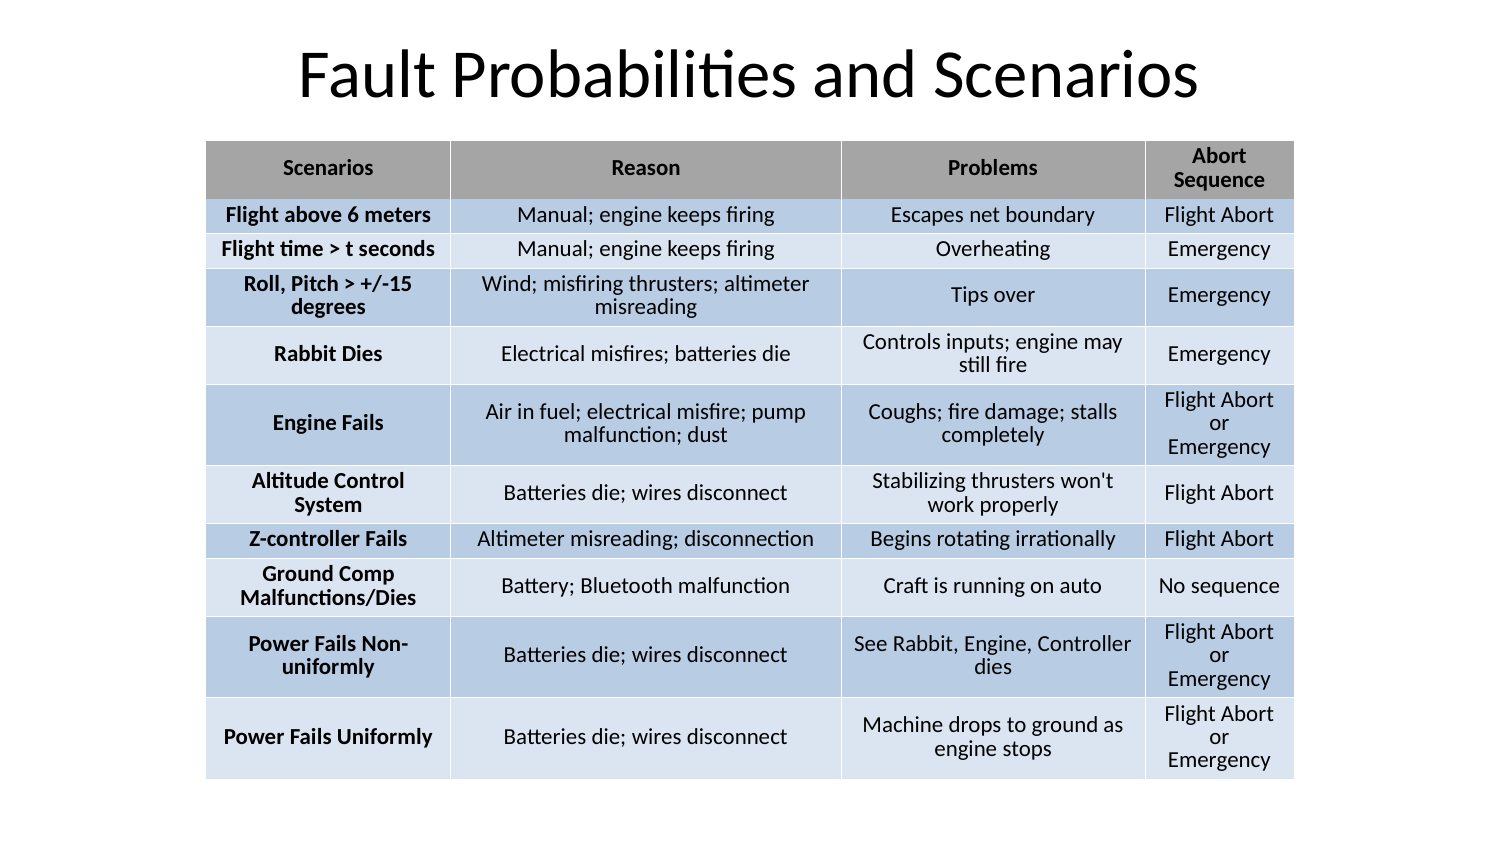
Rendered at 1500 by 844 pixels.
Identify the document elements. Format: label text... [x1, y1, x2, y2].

table_header Abort Sequence [1146, 141, 1294, 199]
table_cell Altitude Control System [206, 466, 450, 523]
table_cell Electrical misfires; batteries die [451, 327, 841, 384]
table_cell Air in fuel; electrical misfire; pump malfunction; dust [451, 385, 841, 465]
table_cell Craft is running on auto [842, 559, 1145, 616]
table_cell Battery; Bluetooth malfunction [451, 559, 841, 616]
table_cell Stabilizing thrusters won't work properly [842, 466, 1145, 523]
table_cell Flight Abort or Emergency [1146, 617, 1294, 697]
table_cell Tips over [842, 269, 1145, 326]
table_cell Flight Abort or Emergency [1146, 385, 1294, 465]
table_cell Flight above 6 meters [206, 199, 450, 233]
table_cell Altimeter misreading; disconnection [451, 524, 841, 558]
table_cell Engine Fails [206, 385, 450, 465]
table_cell Emergency [1146, 234, 1294, 268]
table_cell Batteries die; wires disconnect [451, 698, 841, 779]
table_cell Coughs; fire damage; stalls completely [842, 385, 1145, 465]
table_cell Wind; misfiring thrusters; altimeter misreading [451, 269, 841, 326]
table_cell Power Fails Uniformly [206, 698, 450, 779]
table_cell Roll, Pitch > +/-15 degrees [206, 269, 450, 326]
table_cell Emergency [1146, 327, 1294, 384]
table_cell Rabbit Dies [206, 327, 450, 384]
table_cell Batteries die; wires disconnect [451, 617, 841, 697]
table_cell Emergency [1146, 269, 1294, 326]
table_header Reason [451, 141, 841, 199]
table_cell Power Fails Non-uniformly [206, 617, 450, 697]
table_cell Flight Abort [1146, 524, 1294, 558]
table_cell Manual; engine keeps firing [451, 234, 841, 268]
table_cell Begins rotating irrationally [842, 524, 1145, 558]
table_cell Overheating [842, 234, 1145, 268]
table_cell Batteries die; wires disconnect [451, 466, 841, 523]
table_cell Controls inputs; engine may still fire [842, 327, 1145, 384]
table_cell Flight Abort or Emergency [1146, 698, 1294, 779]
table_header Problems [842, 141, 1145, 199]
table_cell Ground Comp Malfunctions/Dies [206, 559, 450, 616]
table_cell No sequence [1146, 559, 1294, 616]
table_cell Z-controller Fails [206, 524, 450, 558]
table_cell Flight time > t seconds [206, 234, 450, 268]
table_cell Machine drops to ground as engine stops [842, 698, 1145, 779]
table_cell Flight Abort [1146, 199, 1294, 233]
table_cell Escapes net boundary [842, 199, 1145, 233]
table_header Scenarios [206, 141, 450, 199]
table_cell Manual; engine keeps firing [451, 199, 841, 233]
table_cell Flight Abort [1146, 466, 1294, 523]
text_box Fault Probabilities and Scenarios [243, 0, 1257, 141]
table_cell See Rabbit, Engine, Controller dies [842, 617, 1145, 697]
